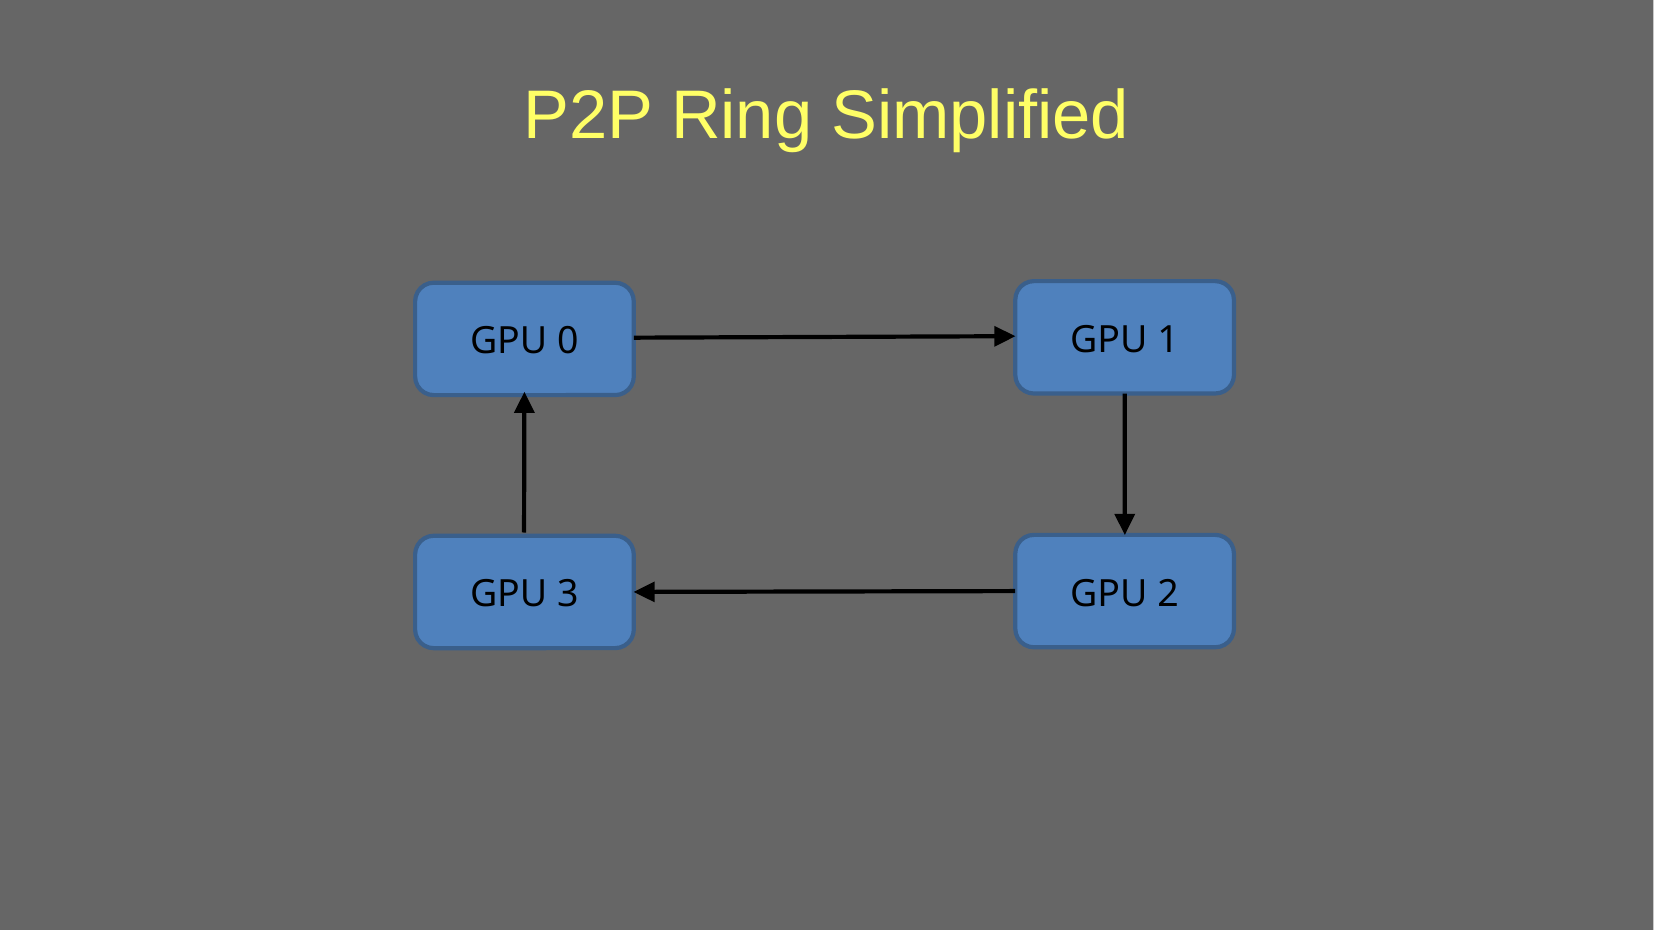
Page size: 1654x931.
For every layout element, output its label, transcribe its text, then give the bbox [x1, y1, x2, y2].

text_box GPU 1 [1015, 281, 1235, 394]
title P2P Ring Simplified [82, 37, 1571, 193]
text_box GPU 0 [415, 282, 634, 396]
text_box GPU 3 [415, 535, 634, 649]
text_box GPU 2 [1015, 534, 1235, 648]
